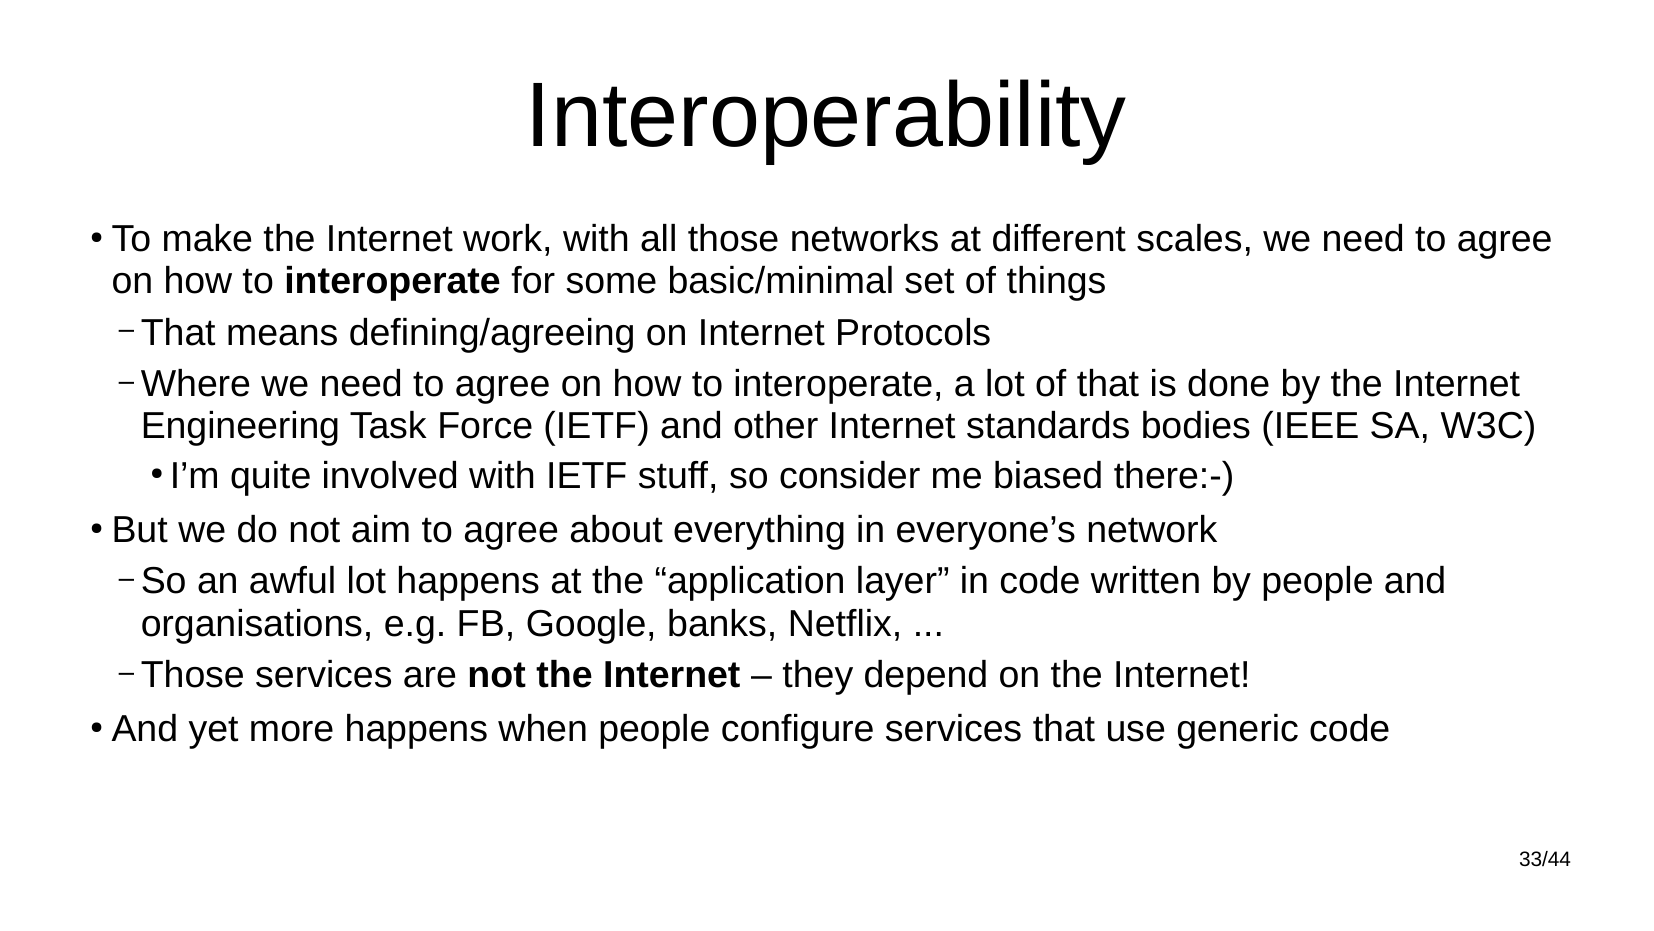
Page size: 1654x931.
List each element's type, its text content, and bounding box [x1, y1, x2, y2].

title Interoperability [82, 37, 1571, 193]
list To make the Internet work, with all those networks at different scales, we need to agree on how to interoperate for some basic/minimal set of things That means defining/agreeing on Internet Protocols Where we need to agree on how to interoperate, a lot of that is done by the Internet Engineering Task Force (IETF) and other Internet standards bodies (IEEE SA, W3C) I’m quite involved with IETF stuff, so consider me biased there:-) But we do not aim to agree about everything in everyone’s network So an awful lot happens at the “application layer” in code written by people and organisations, e.g. FB, Google, banks, Netflix, ... Those services are not the Internet – they depend on the Internet! And yet more happens when people configure services that use generic code [82, 217, 1571, 758]
